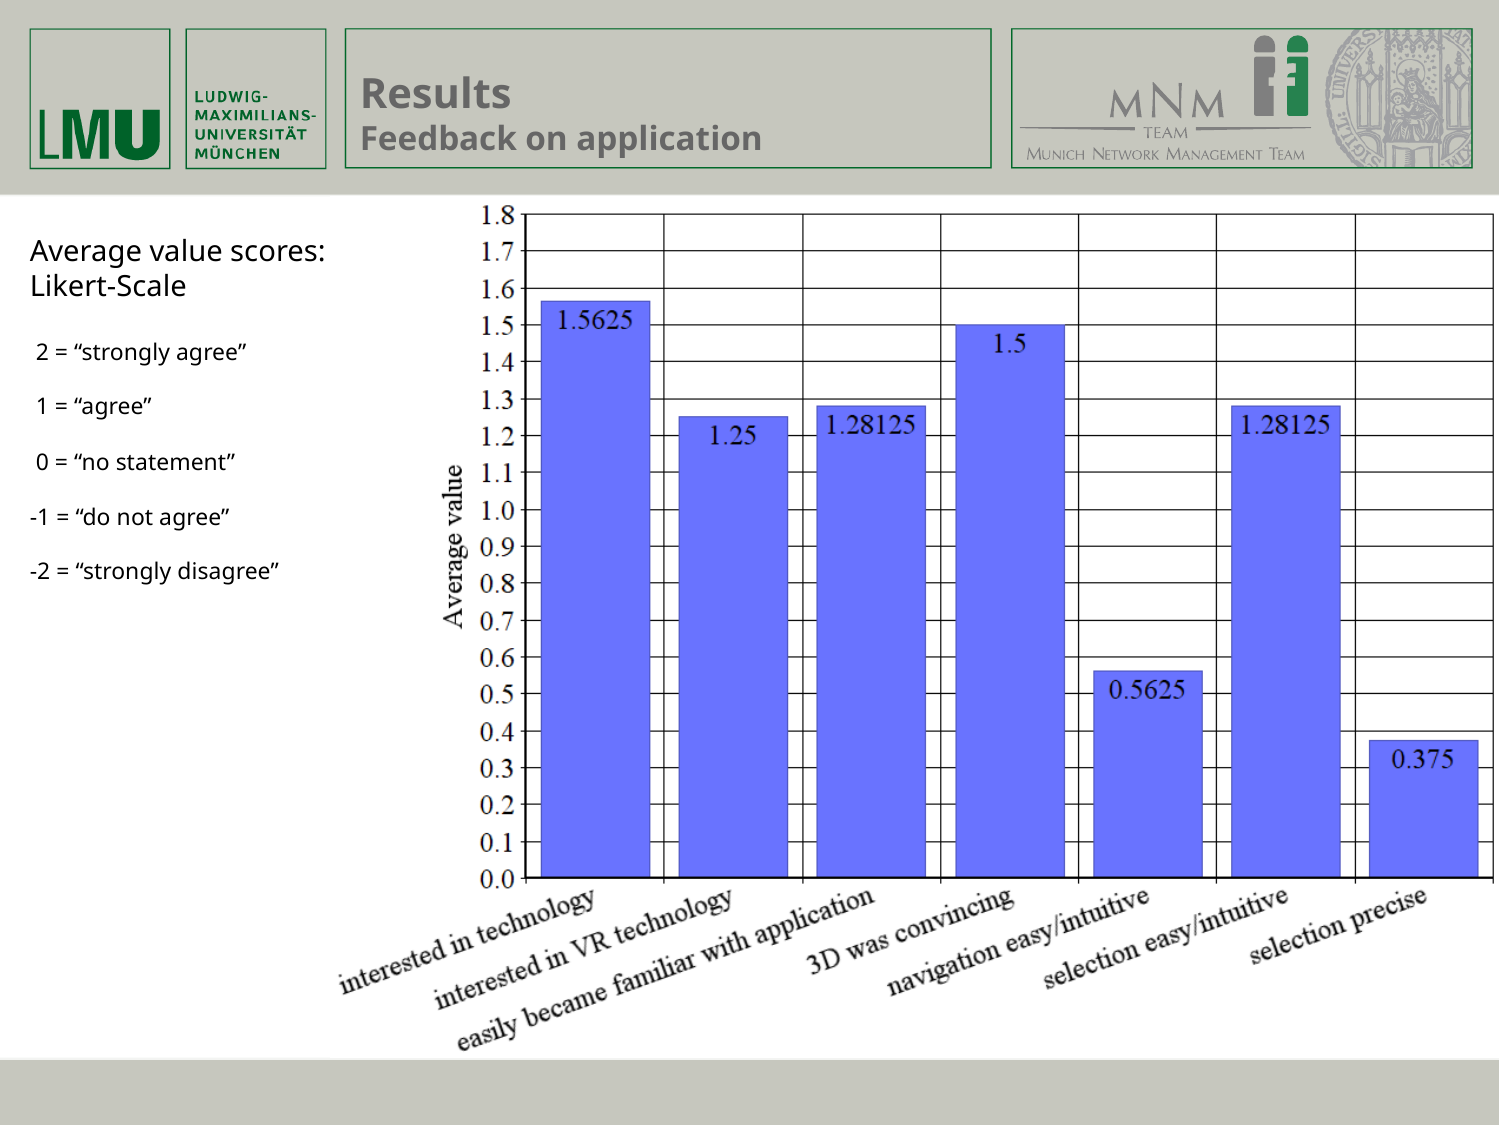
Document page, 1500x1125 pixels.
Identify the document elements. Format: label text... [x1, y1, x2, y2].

text_box Average value scores: Likert-Scale 2 = “strongly agree” 1 = “agree” 0 = “no statement” -1 = “do not agree” -2 = “strongly disagree” [15, 224, 391, 1066]
picture [0, 0, 1500, 1125]
text_box Results Feedback on application [345, 59, 986, 165]
